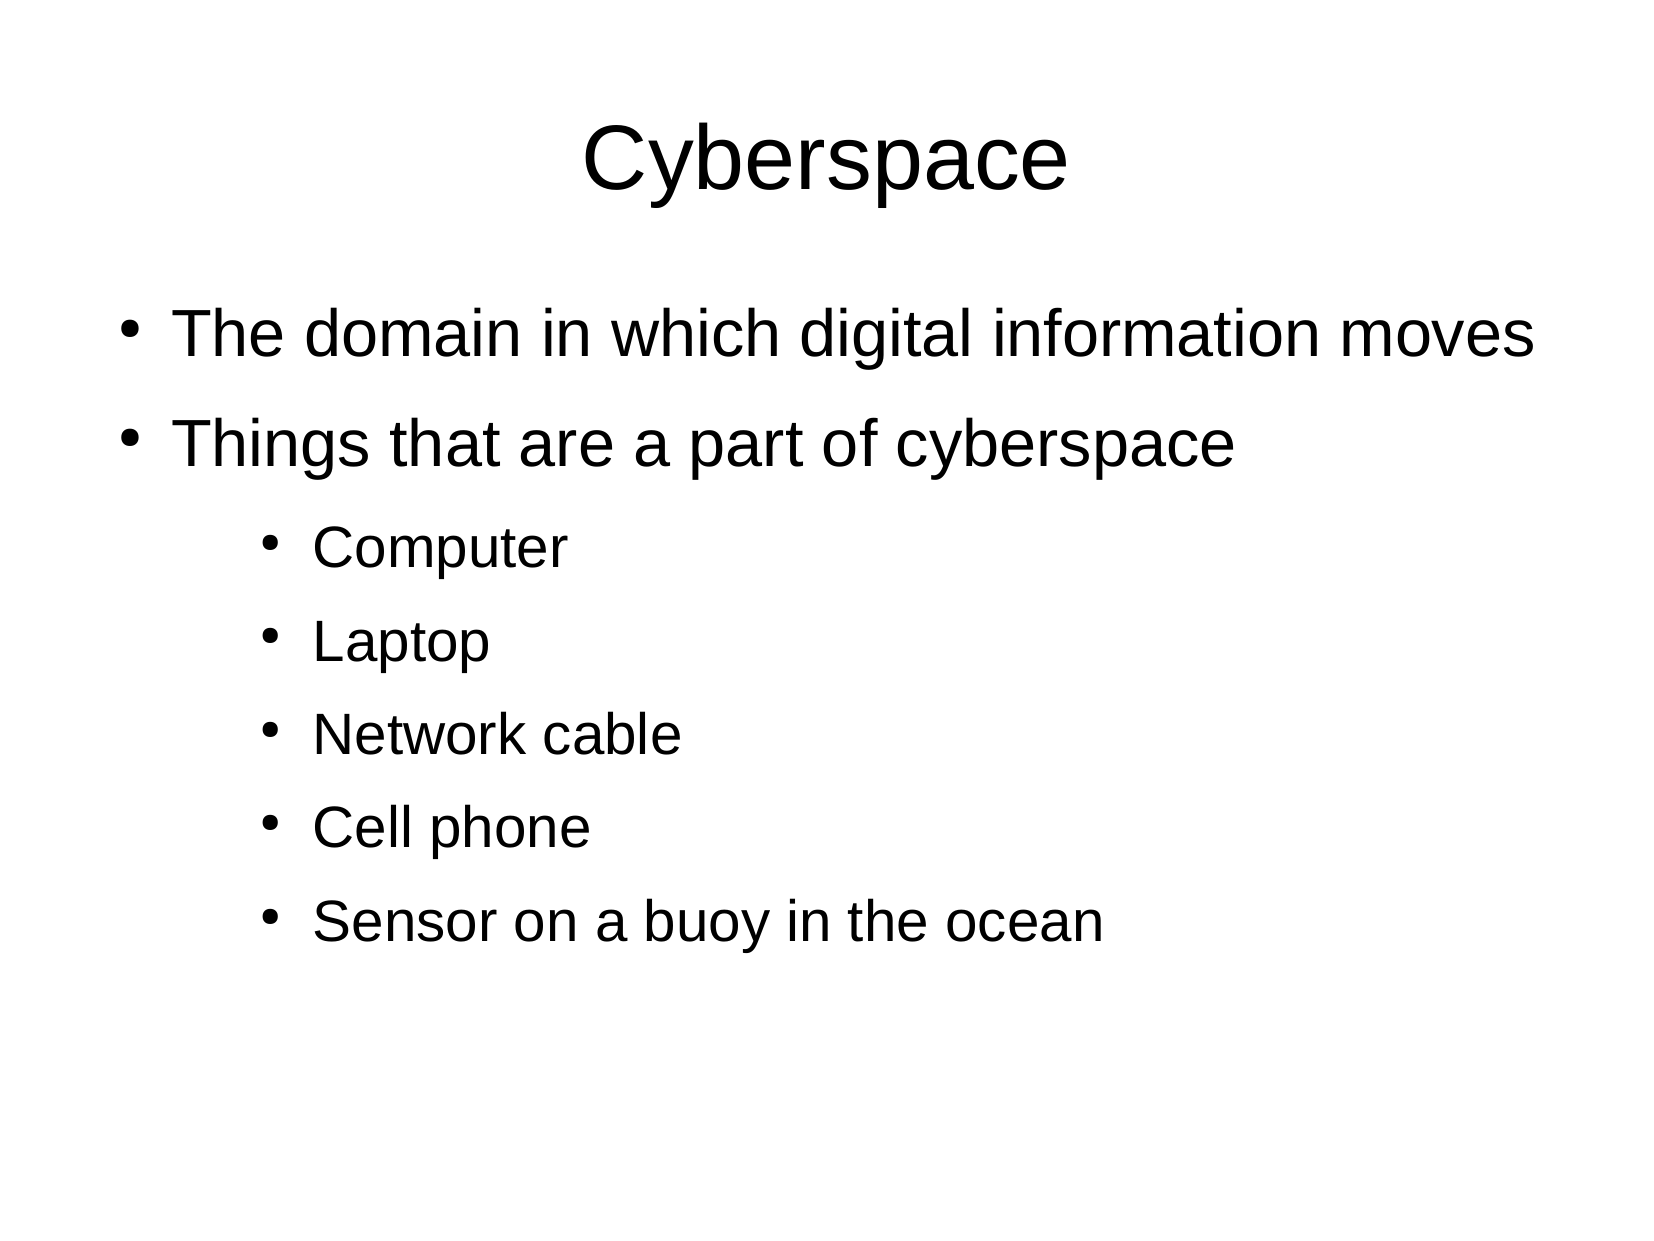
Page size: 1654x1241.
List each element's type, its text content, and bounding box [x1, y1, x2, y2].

list The domain in which digital information moves Things that are a part of cyberspace Computer Laptop Network cable Cell phone Sensor on a buoy in the ocean [82, 290, 1571, 1109]
title Cyberspace [82, 49, 1571, 257]
